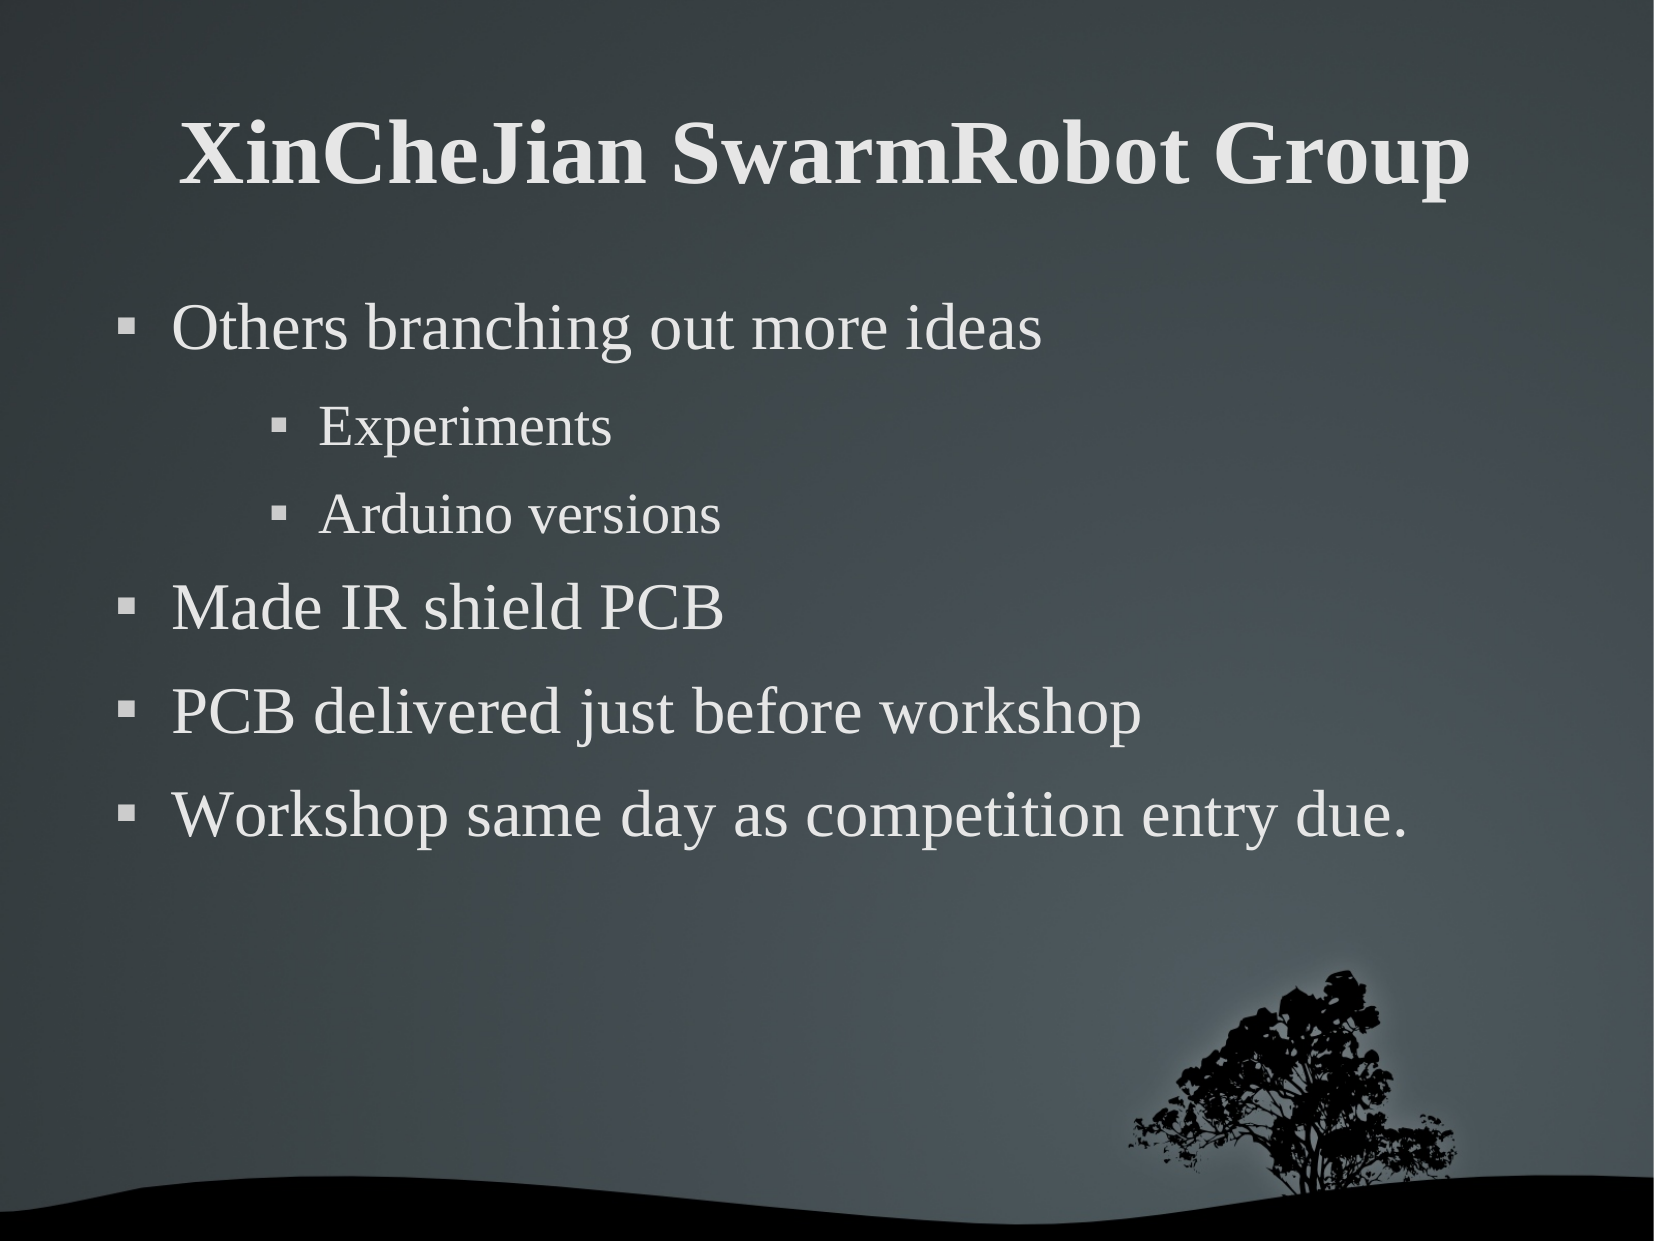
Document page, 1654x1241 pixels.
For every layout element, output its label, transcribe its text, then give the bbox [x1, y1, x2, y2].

list Others branching out more ideas Experiments Arduino versions Made IR shield PCB PCB delivered just before workshop Workshop same day as competition entry due. [82, 290, 1571, 1109]
title XinCheJian SwarmRobot Group [82, 49, 1571, 257]
picture [0, 0, 1654, 1241]
